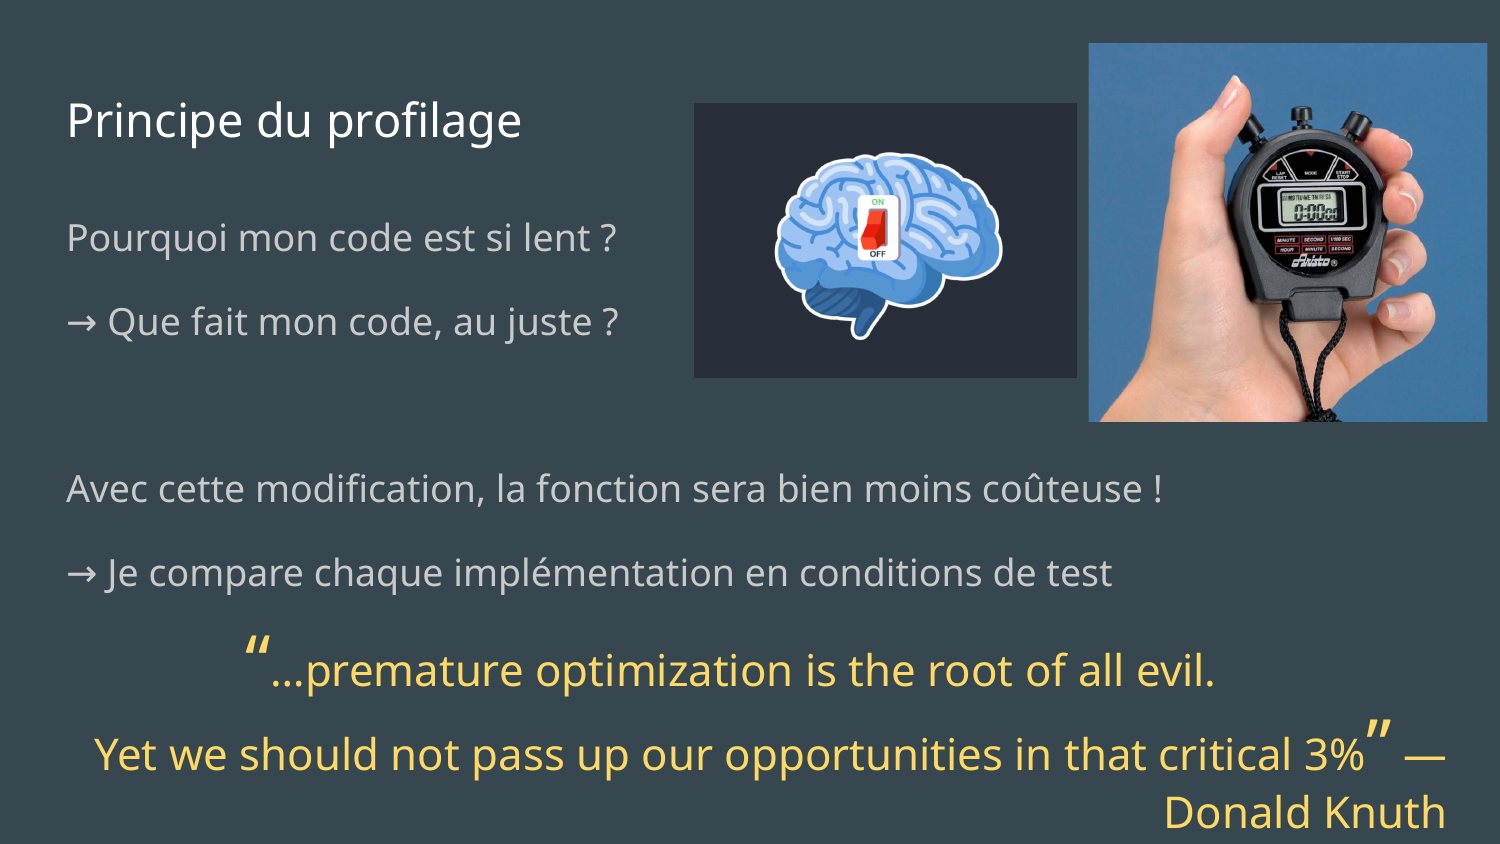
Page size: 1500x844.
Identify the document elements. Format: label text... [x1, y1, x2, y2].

text_box “…premature optimization is the root of all evil. Yet we should not pass up our opportunities in that critical 3%” — Donald Knuth [0, 600, 1463, 830]
title Principe du profilage [51, 72, 1088, 167]
list Pourquoi mon code est si lent ? → Que fait mon code, au juste ? Avec cette modification, la fonction sera bien moins coûteuse ! → Je compare chaque implémentation en conditions de test [51, 189, 1449, 600]
picture [694, 103, 1077, 378]
picture [1088, 43, 1488, 422]
